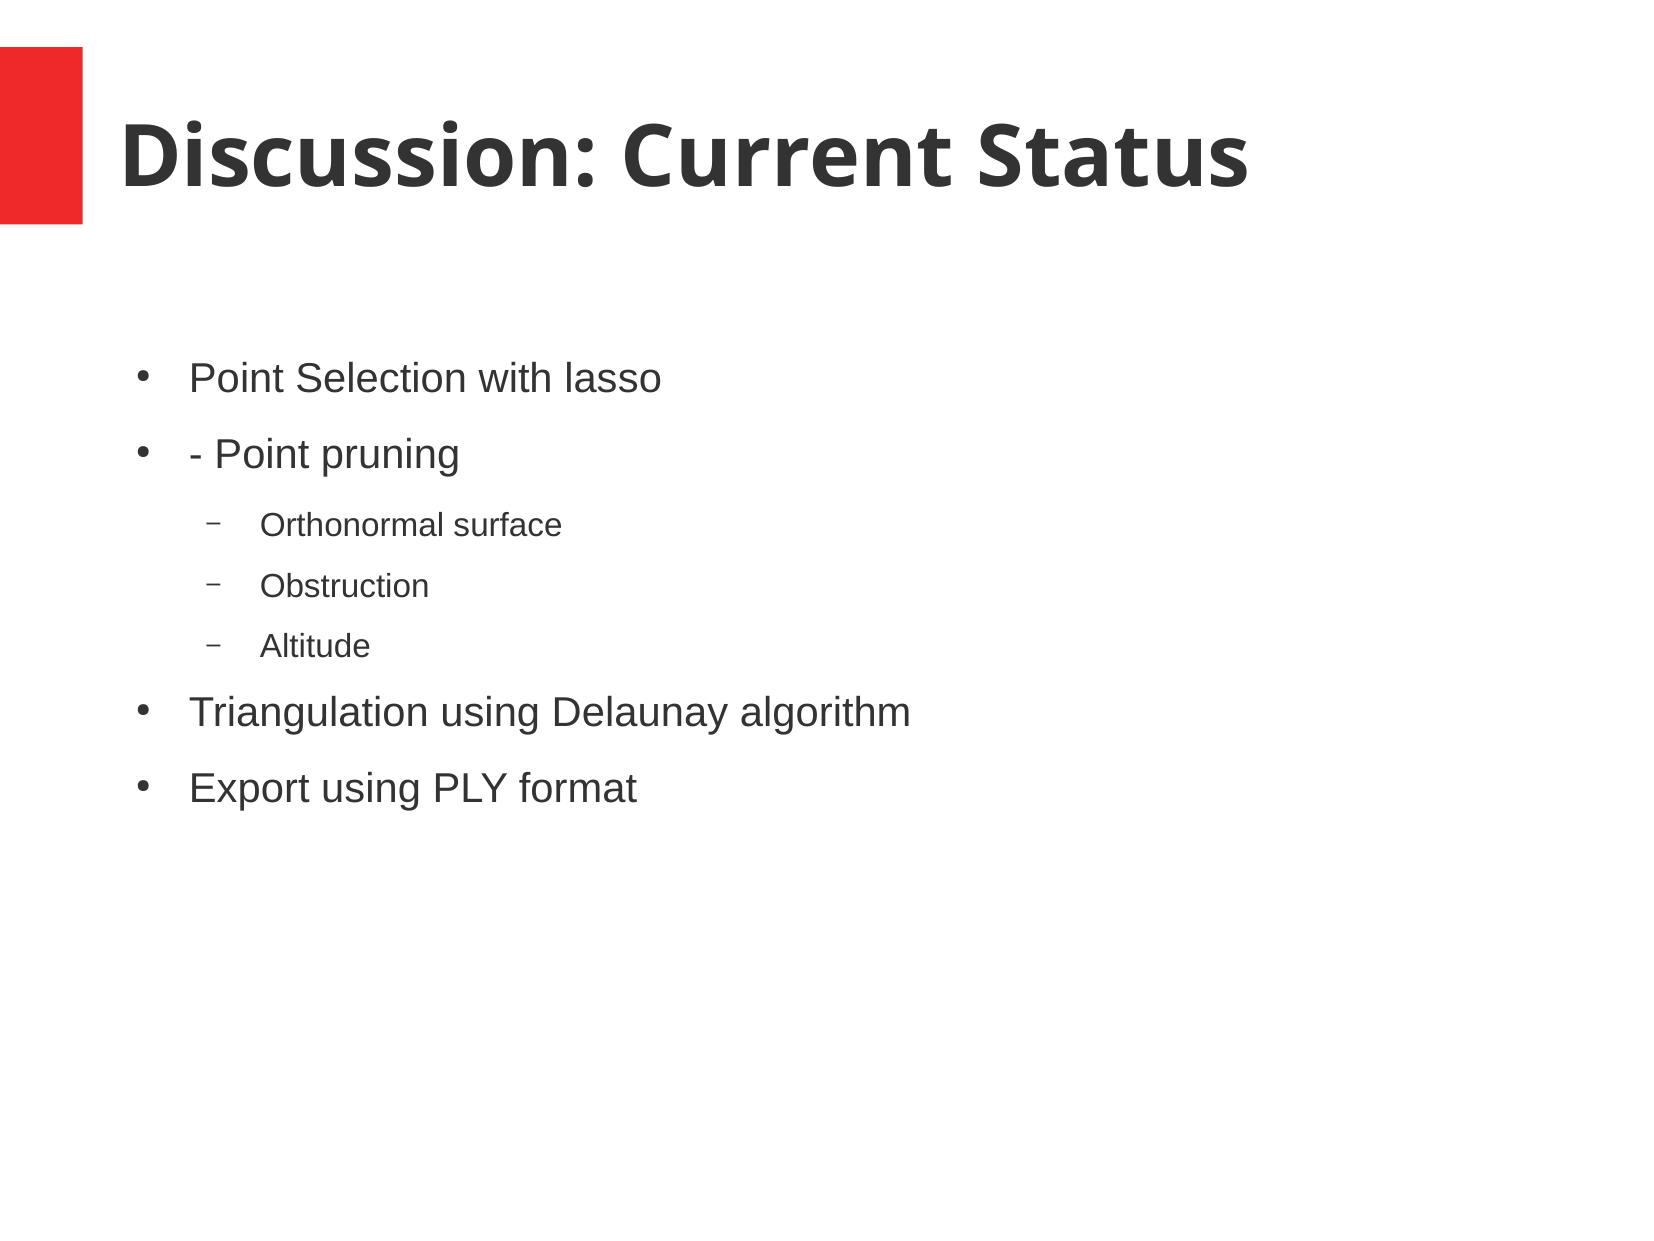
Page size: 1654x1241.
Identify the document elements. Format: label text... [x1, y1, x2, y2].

list Point Selection with lasso - Point pruning Orthonormal surface Obstruction Altitude Triangulation using Delaunay algorithm Export using PLY format [118, 354, 1536, 1074]
title Discussion: Current Status [118, 49, 1571, 257]
